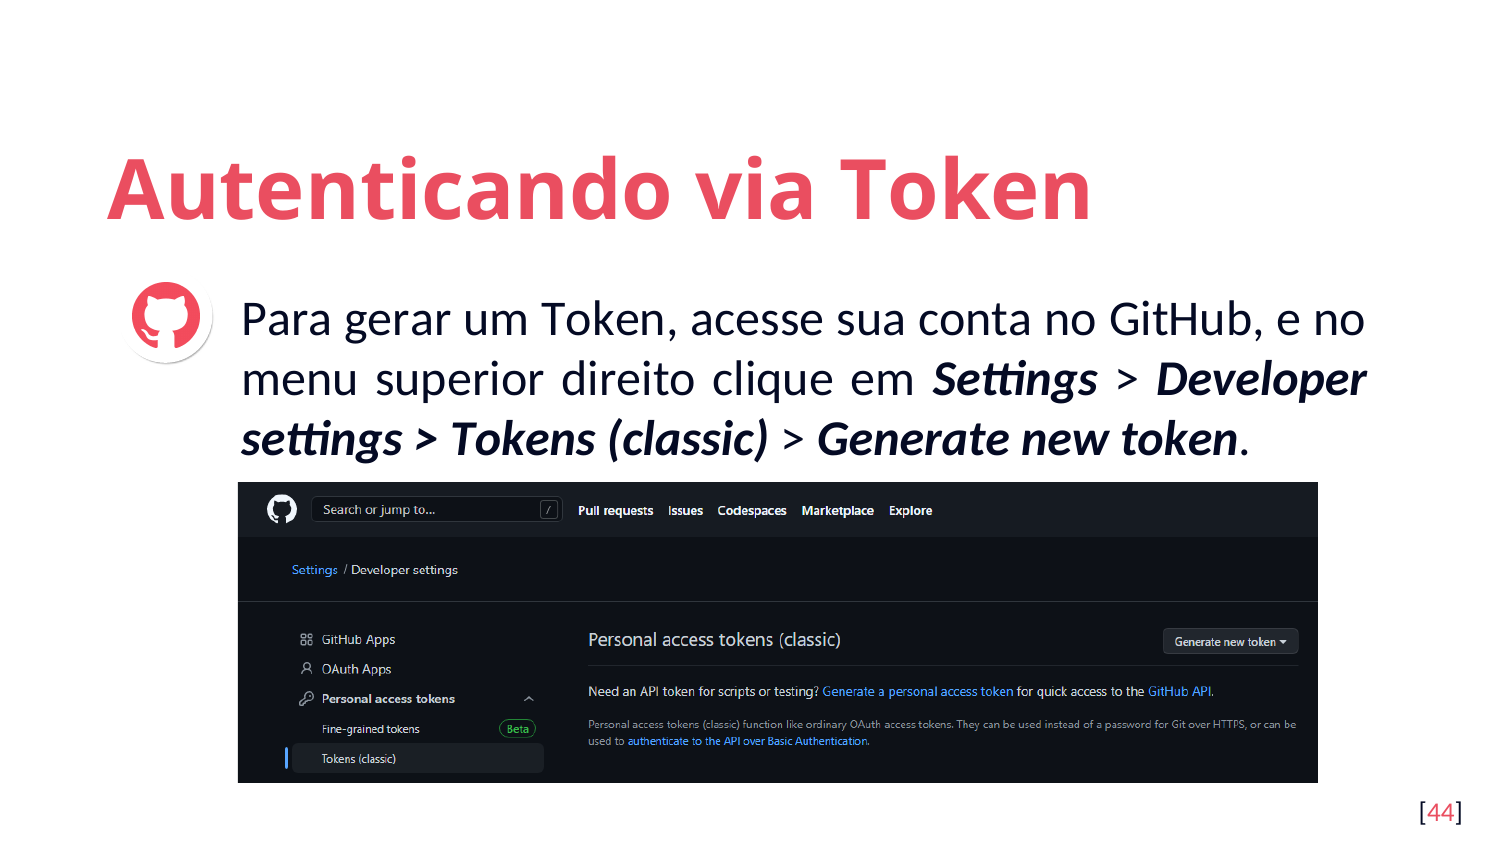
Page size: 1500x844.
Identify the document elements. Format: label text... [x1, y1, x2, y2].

picture [132, 282, 200, 348]
picture [237, 483, 1318, 783]
text_box Para gerar um Token, acesse sua conta no GitHub, e no menu superior direito clique em Settings > Developer settings > Tokens (classic) > Generate new token. [213, 268, 1383, 483]
text_box [117, 268, 213, 363]
text_box Autenticando via Token [92, 106, 1383, 245]
slide_number [44] [1403, 779, 1494, 844]
